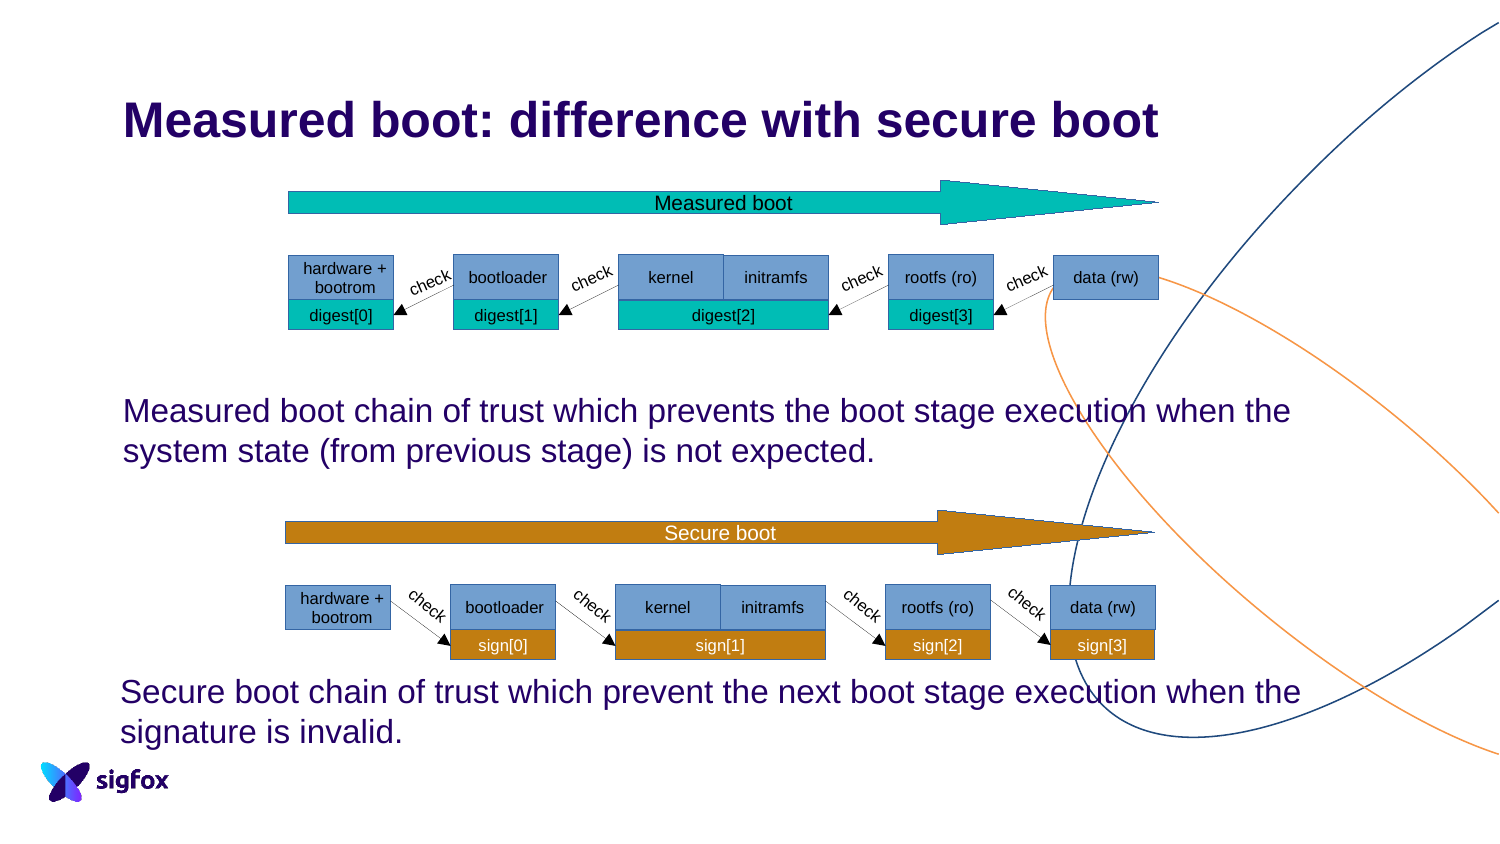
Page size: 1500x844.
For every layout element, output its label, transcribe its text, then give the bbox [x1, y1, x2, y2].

text_box check [826, 570, 885, 632]
text_box hardware + bootrom [285, 585, 391, 630]
text_box Secure boot chain of trust which prevent the next boot stage execution when the signature is invalid. [119, 670, 1355, 716]
text_box initramfs [723, 255, 829, 300]
text_box bootloader [450, 584, 556, 629]
text_box check [556, 570, 615, 632]
text_box rootfs (ro) [885, 584, 991, 629]
text_box check [994, 255, 1053, 307]
text_box digest[2] [618, 300, 829, 330]
text_box digest[3] [888, 299, 994, 330]
text_box check [559, 254, 618, 307]
text_box kernel [618, 254, 724, 300]
picture [36, 760, 174, 803]
text_box data (rw) [1050, 585, 1156, 630]
text_box sign[2] [885, 629, 991, 660]
text_box rootfs (ro) [888, 254, 994, 299]
text_box check [394, 259, 453, 308]
text_box Measured boot [288, 180, 1159, 225]
text_box Measured boot chain of trust which prevents the boot stage execution when the system state (from previous stage) is not expected. [123, 389, 1359, 435]
text_box digest[0] [288, 299, 394, 330]
text_box hardware + bootrom [288, 255, 394, 299]
text_box bootloader [453, 254, 559, 299]
text_box digest[1] [453, 299, 559, 330]
text_box check [391, 570, 450, 632]
text_box check [991, 568, 1050, 630]
text_box Secure boot [285, 510, 1155, 555]
text_box data (rw) [1053, 255, 1159, 300]
text_box Measured boot: difference with secure boot [122, 87, 1358, 142]
text_box initramfs [720, 585, 826, 630]
text_box check [829, 254, 888, 307]
text_box kernel [615, 584, 721, 630]
text_box sign[1] [615, 630, 826, 660]
text_box sign[3] [1050, 629, 1155, 660]
text_box sign[0] [450, 629, 556, 660]
